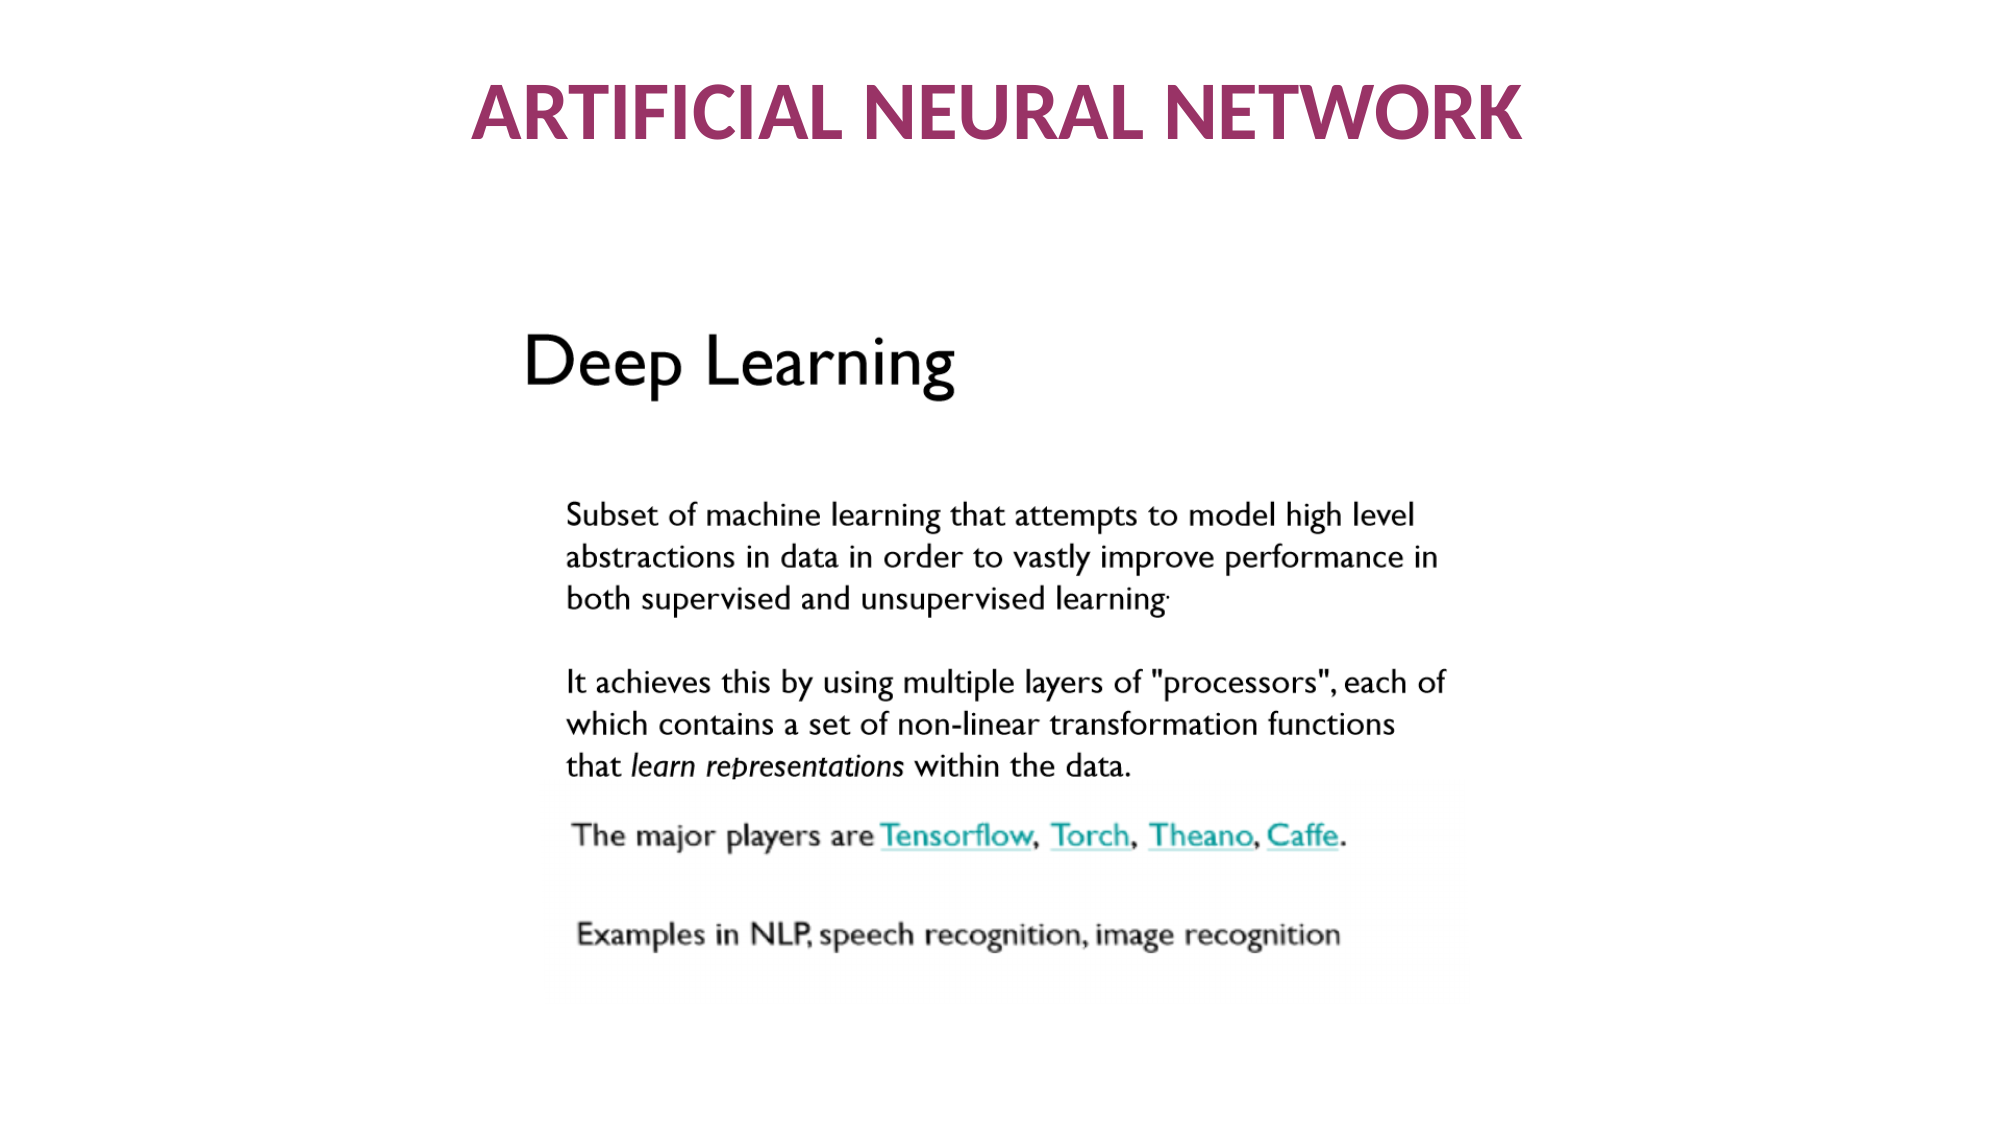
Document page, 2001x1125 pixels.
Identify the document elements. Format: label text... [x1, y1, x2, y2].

title ARTIFICIAL NEURAL NETWORK [135, 60, 1861, 225]
picture [450, 299, 1470, 1004]
